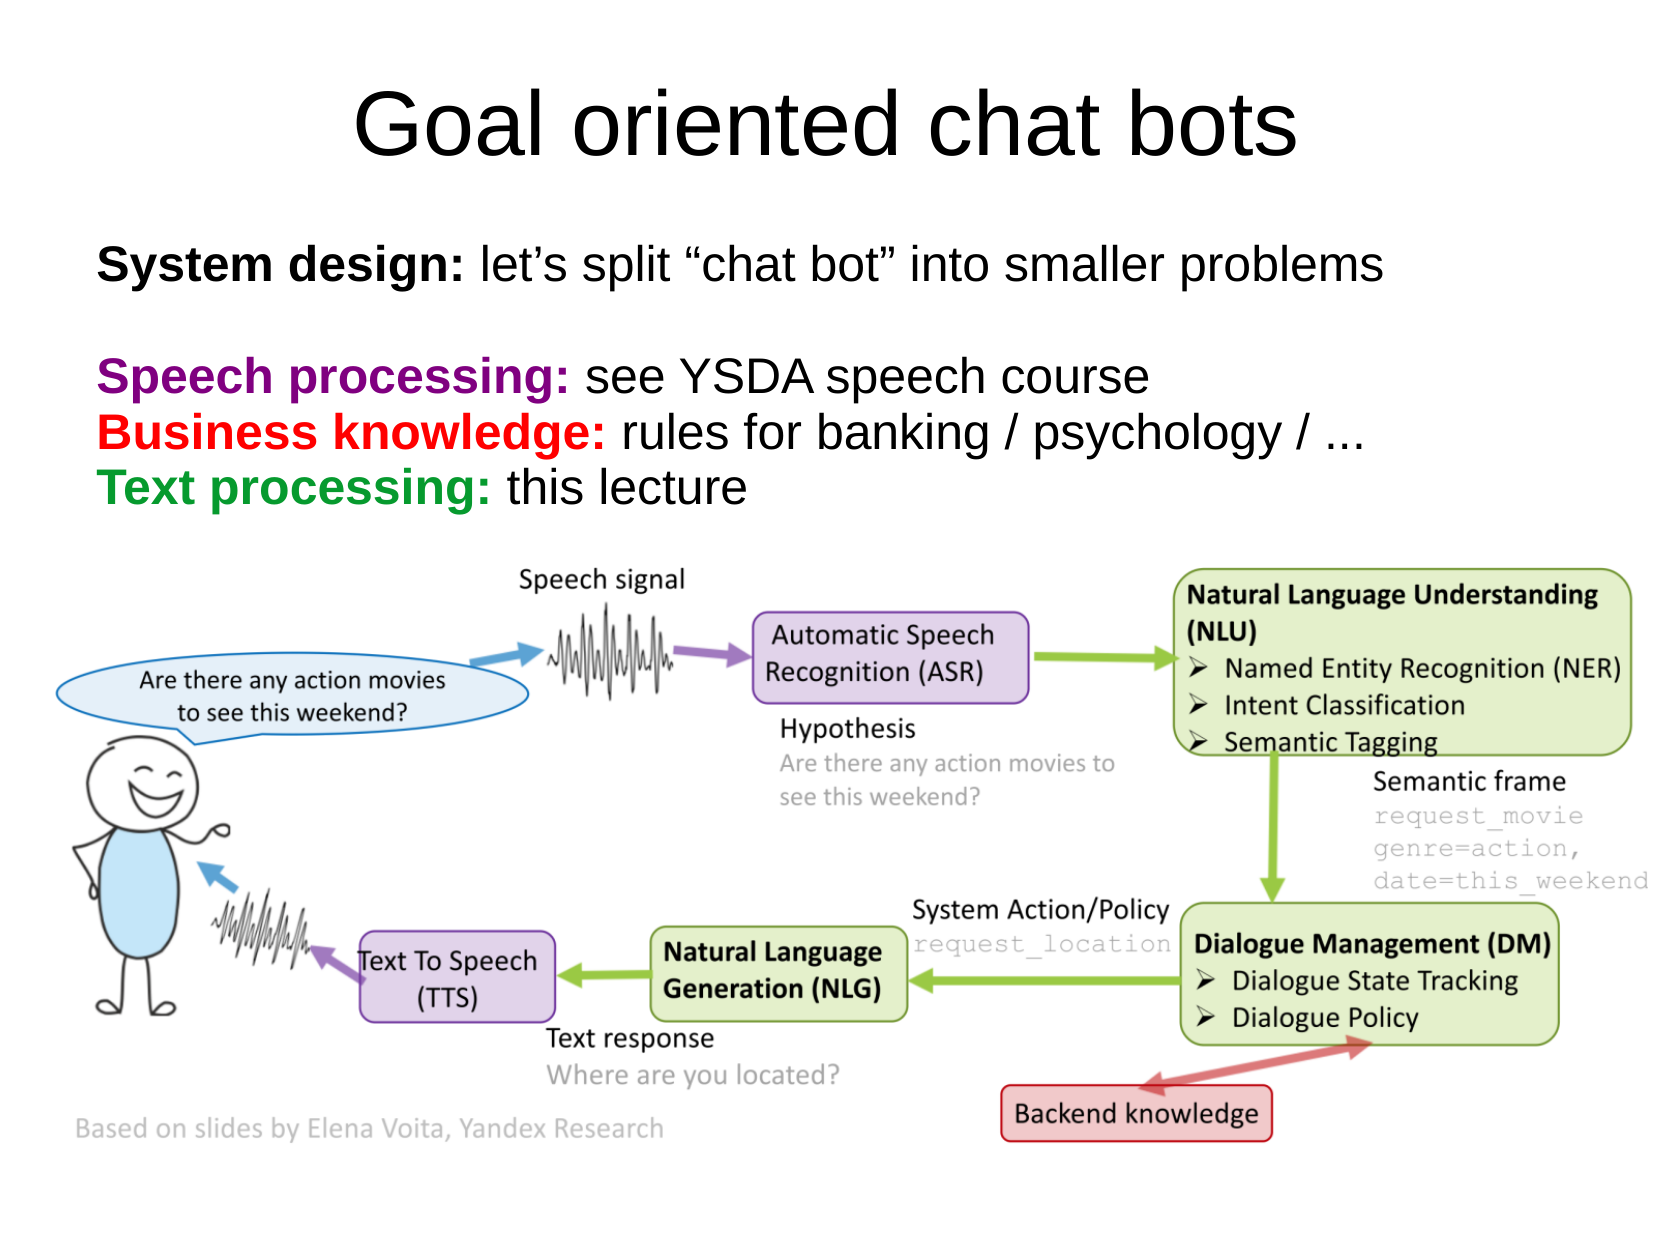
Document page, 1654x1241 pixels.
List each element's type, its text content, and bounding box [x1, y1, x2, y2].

text_box System design: let’s split “chat bot” into smaller problems Speech processing: see YSDA speech course Business knowledge: rules for banking / psychology / ... Text processing: this lecture [81, 229, 1633, 691]
picture [21, 507, 1651, 1170]
title Goal oriented chat bots [82, 19, 1571, 227]
